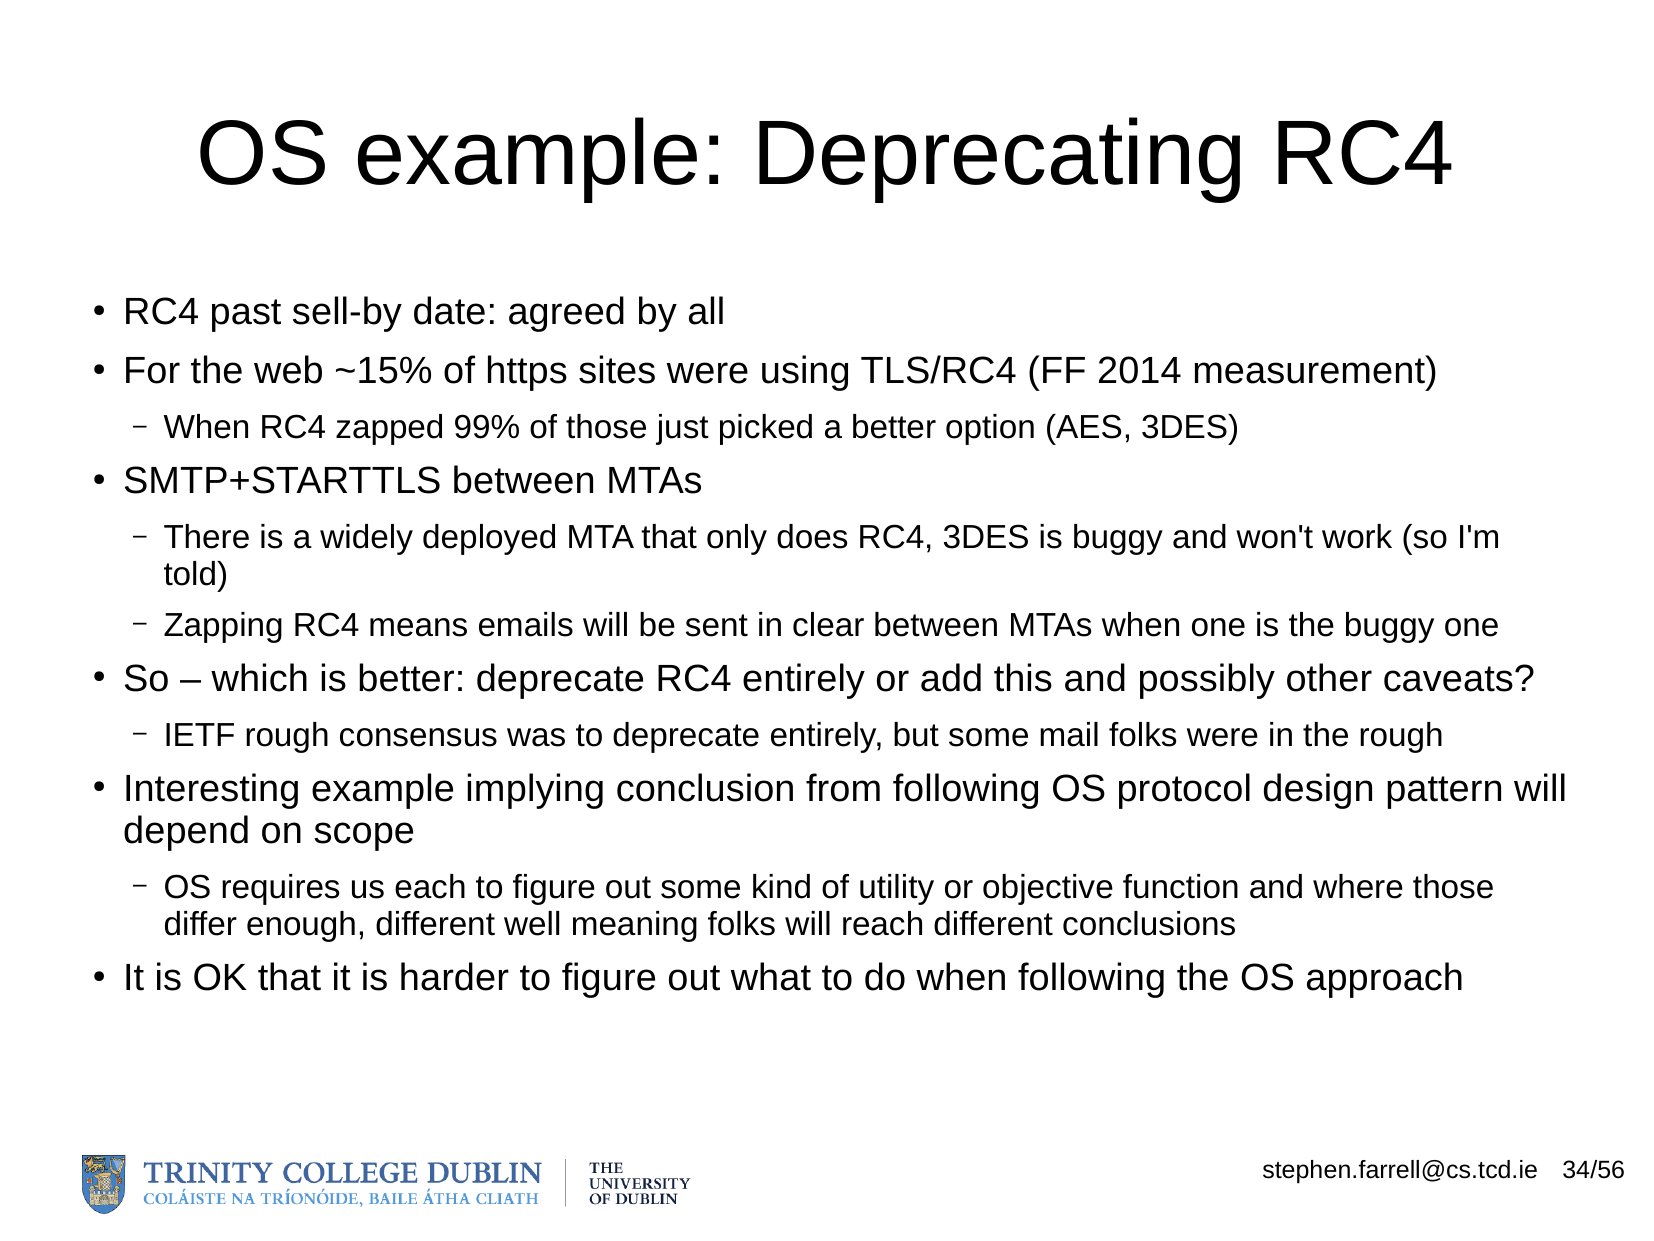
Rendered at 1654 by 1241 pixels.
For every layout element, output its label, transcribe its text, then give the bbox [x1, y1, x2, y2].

title OS example: Deprecating RC4 [82, 49, 1571, 257]
picture [82, 1155, 694, 1214]
list RC4 past sell-by date: agreed by all For the web ~15% of https sites were using TLS/RC4 (FF 2014 measurement) When RC4 zapped 99% of those just picked a better option (AES, 3DES) SMTP+STARTTLS between MTAs There is a widely deployed MTA that only does RC4, 3DES is buggy and won't work (so I'm told) Zapping RC4 means emails will be sent in clear between MTAs when one is the buggy one So – which is better: deprecate RC4 entirely or add this and possibly other caveats? IETF rough consensus was to deprecate entirely, but some mail folks were in the rough Interesting example implying conclusion from following OS protocol design pattern will depend on scope OS requires us each to figure out some kind of utility or objective function and where those differ enough, different well meaning folks will reach different conclusions It is OK that it is harder to figure out what to do when following the OS approach [82, 290, 1571, 1010]
